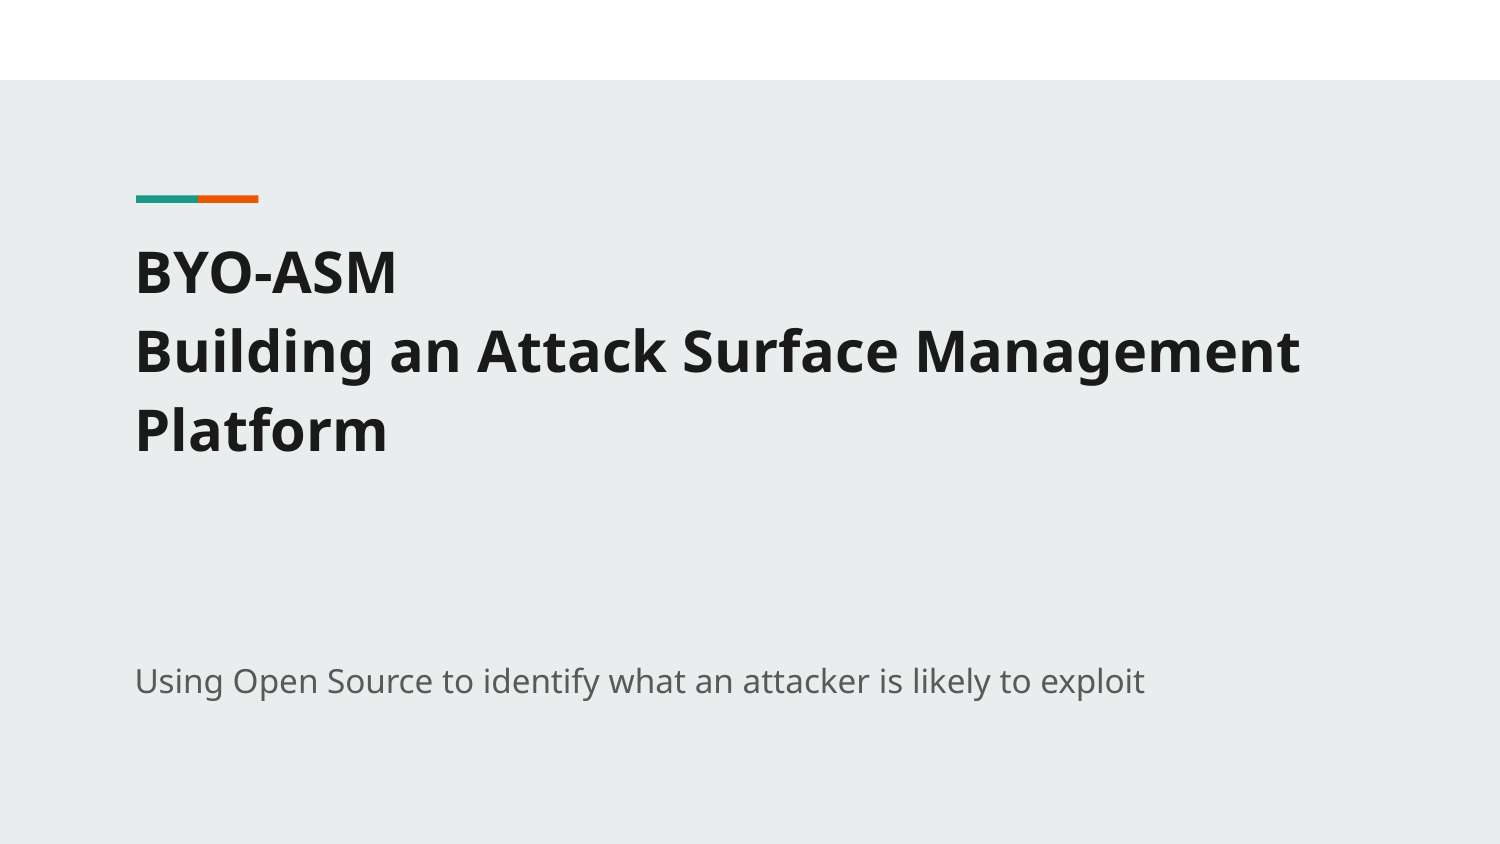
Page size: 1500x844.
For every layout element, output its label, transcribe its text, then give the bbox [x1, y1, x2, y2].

title BYO-ASM Building an Attack Surface Management Platform [119, 216, 1381, 490]
subtitle Using Open Source to identify what an attacker is likely to exploit [119, 642, 1381, 732]
